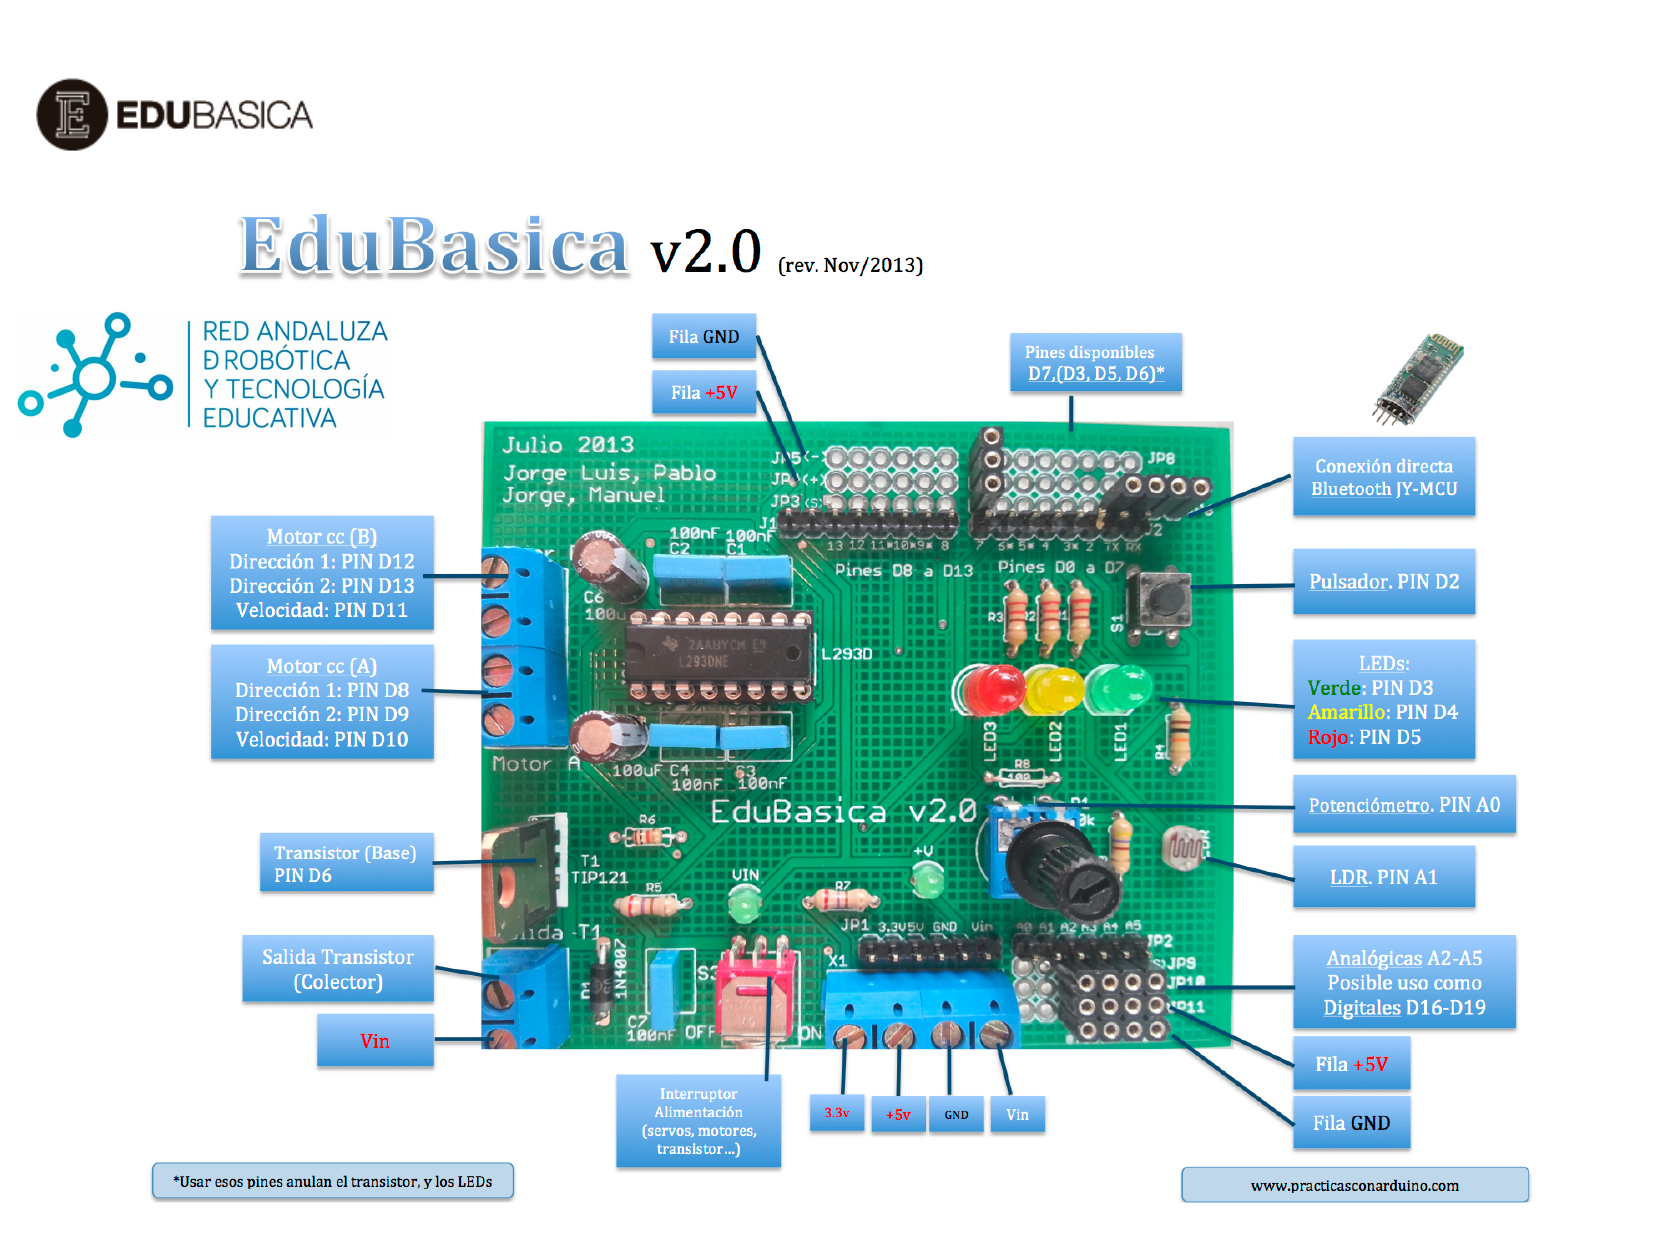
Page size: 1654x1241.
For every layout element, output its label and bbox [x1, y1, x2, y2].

picture [17, 188, 1554, 1223]
picture [35, 77, 316, 154]
